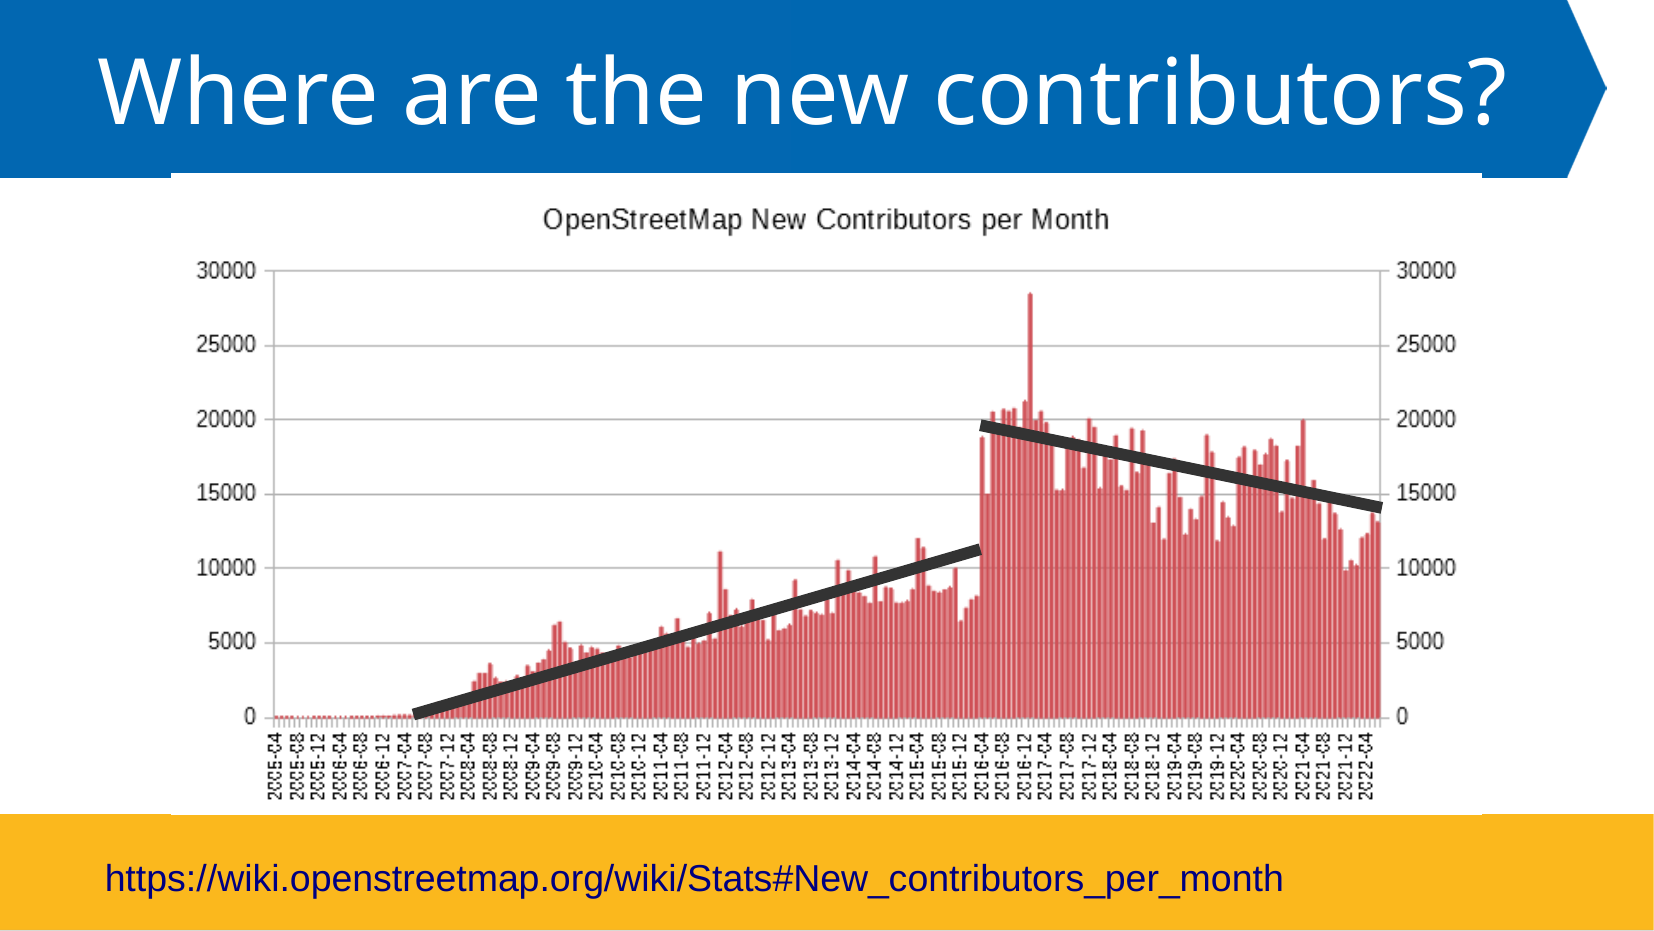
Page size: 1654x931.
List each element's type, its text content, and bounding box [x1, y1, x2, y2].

title Where are the new contributors? [59, 23, 1548, 154]
picture [0, 0, 1654, 931]
text_box https://wiki.openstreetmap.org/wiki/Stats#New_contributors_per_month [90, 850, 1300, 908]
